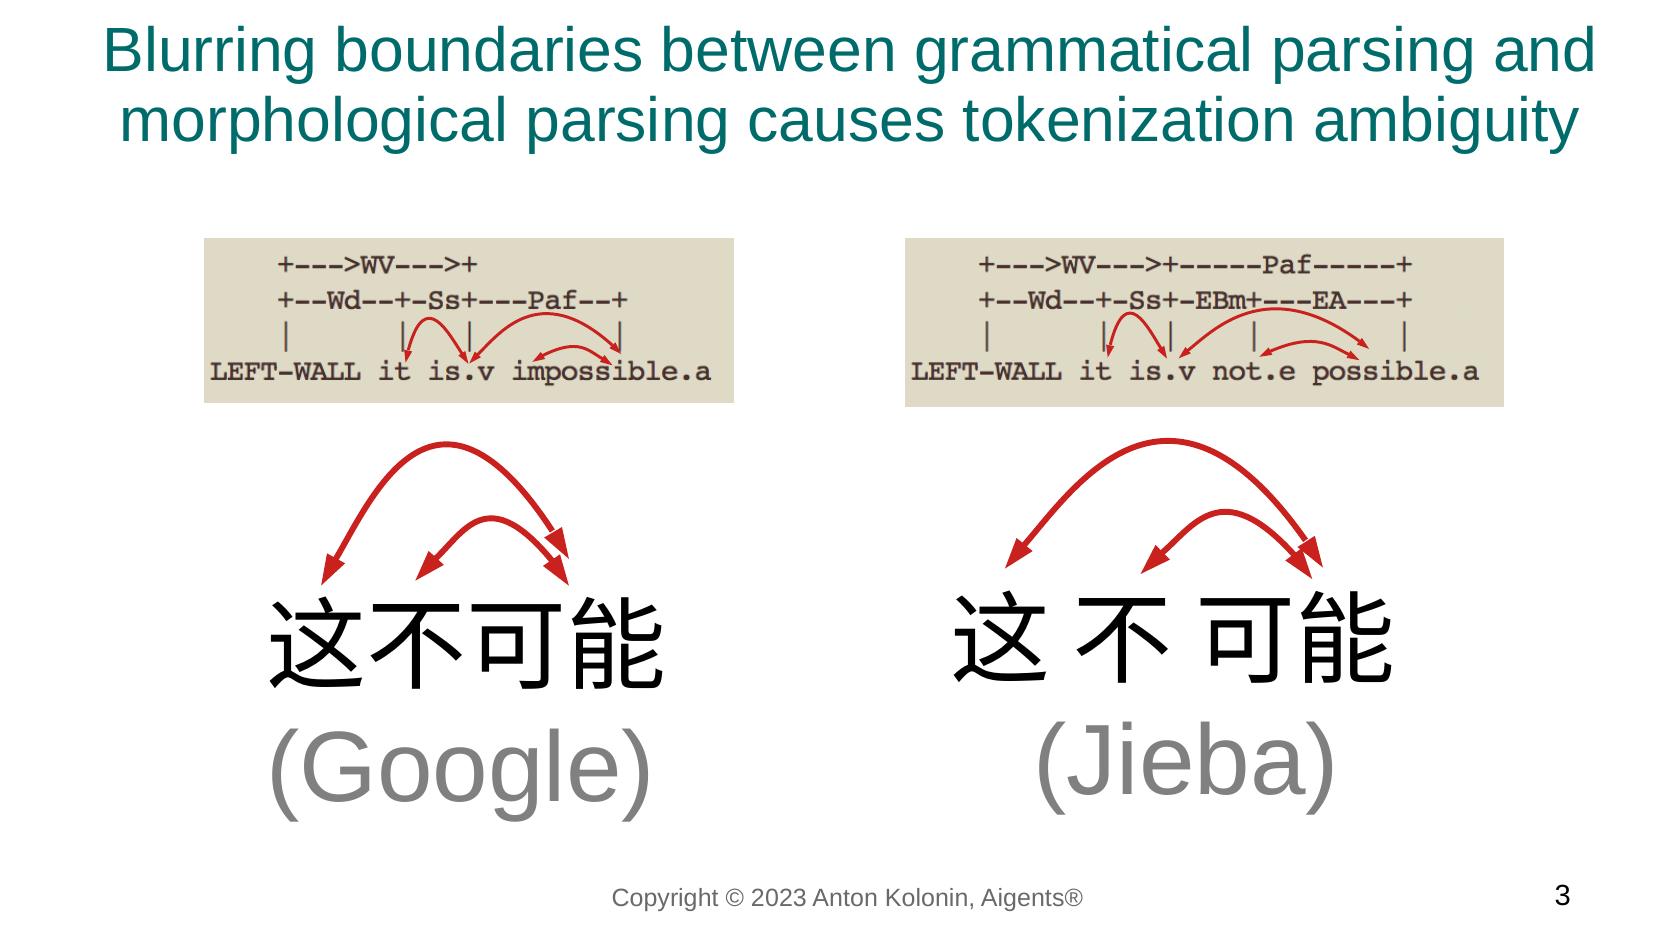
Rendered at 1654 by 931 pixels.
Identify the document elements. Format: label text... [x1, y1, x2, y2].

picture [204, 238, 734, 403]
text_box Blurring boundaries between grammatical parsing and morphological parsing causes tokenization ambiguity [0, 16, 1653, 153]
picture [905, 238, 1504, 407]
text_box 这不可能 (Google) [251, 558, 682, 826]
text_box 这 不 可能 (Jieba) [935, 551, 1432, 819]
